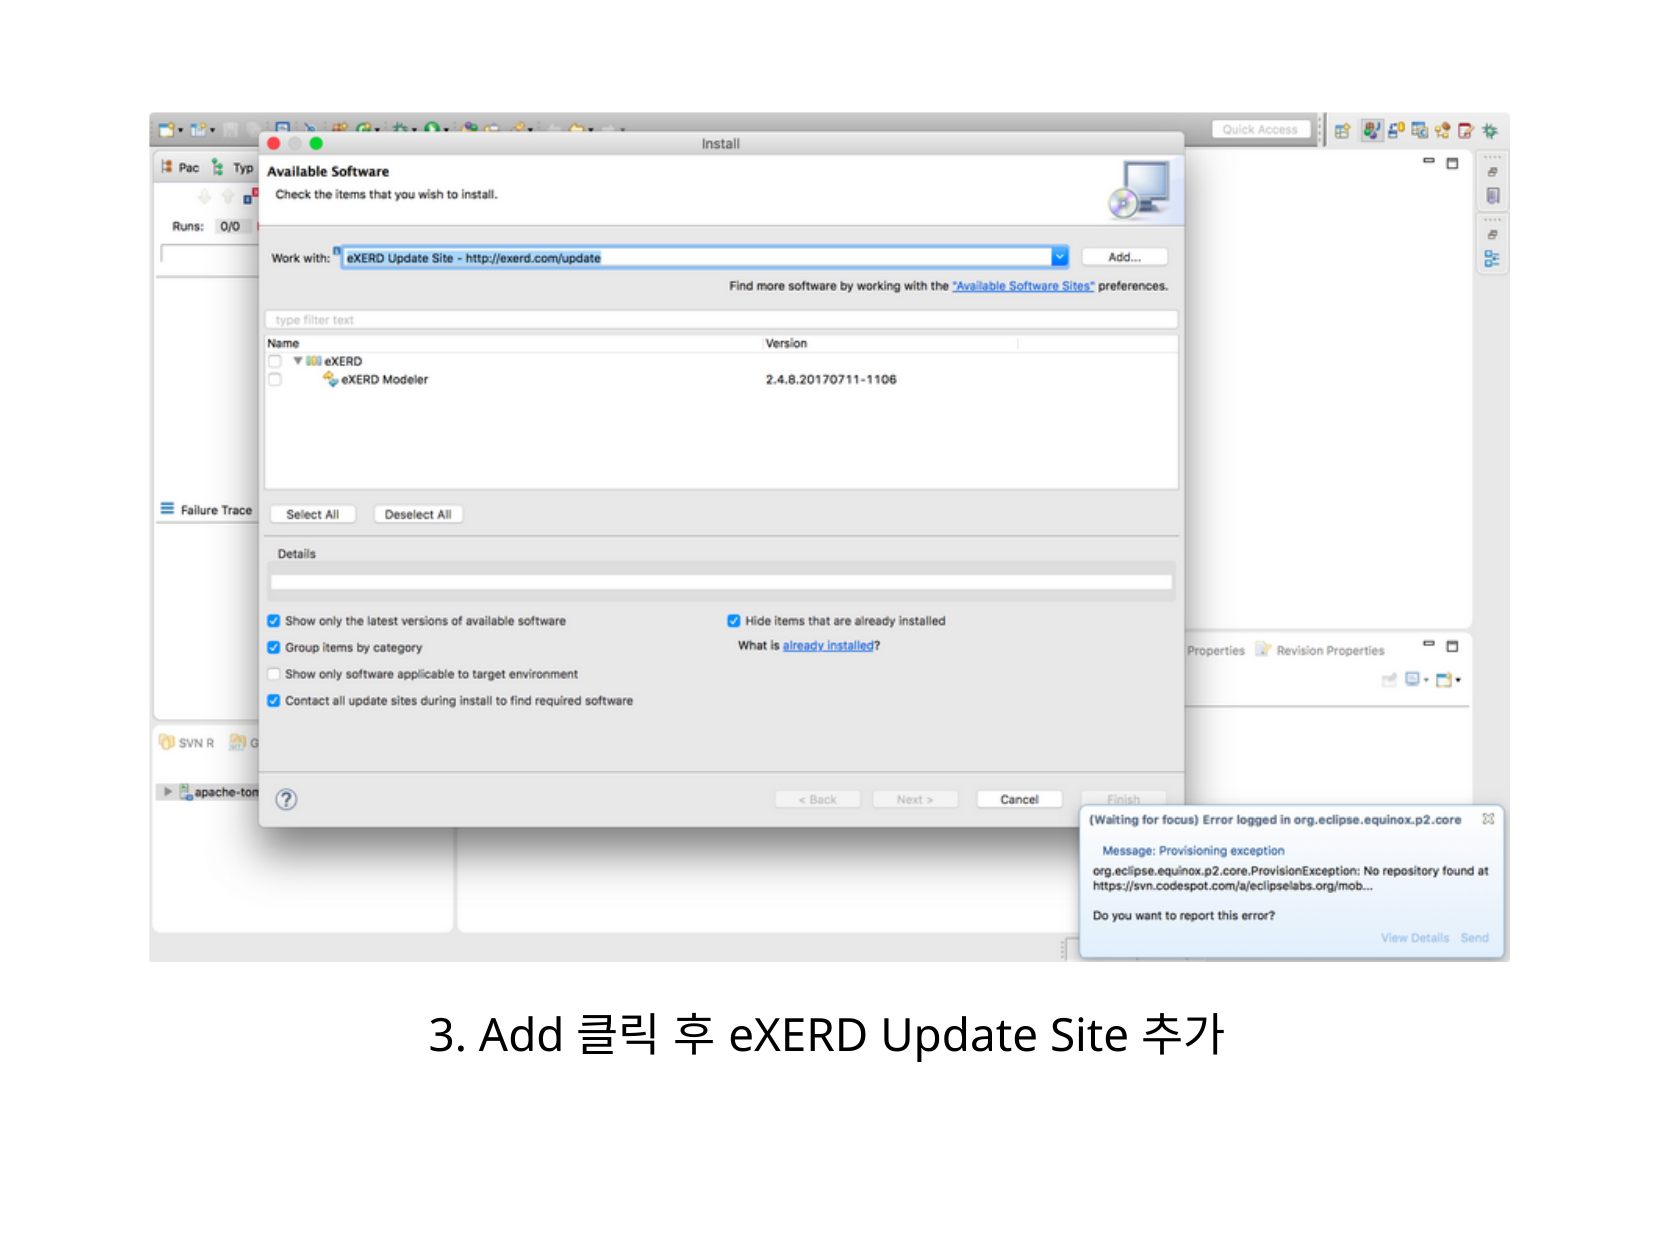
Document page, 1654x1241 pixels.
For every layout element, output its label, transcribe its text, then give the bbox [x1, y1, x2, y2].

picture [148, 108, 1510, 962]
title 3. Add 클릭 후 eXERD Update Site 추가 [82, 923, 1571, 1140]
